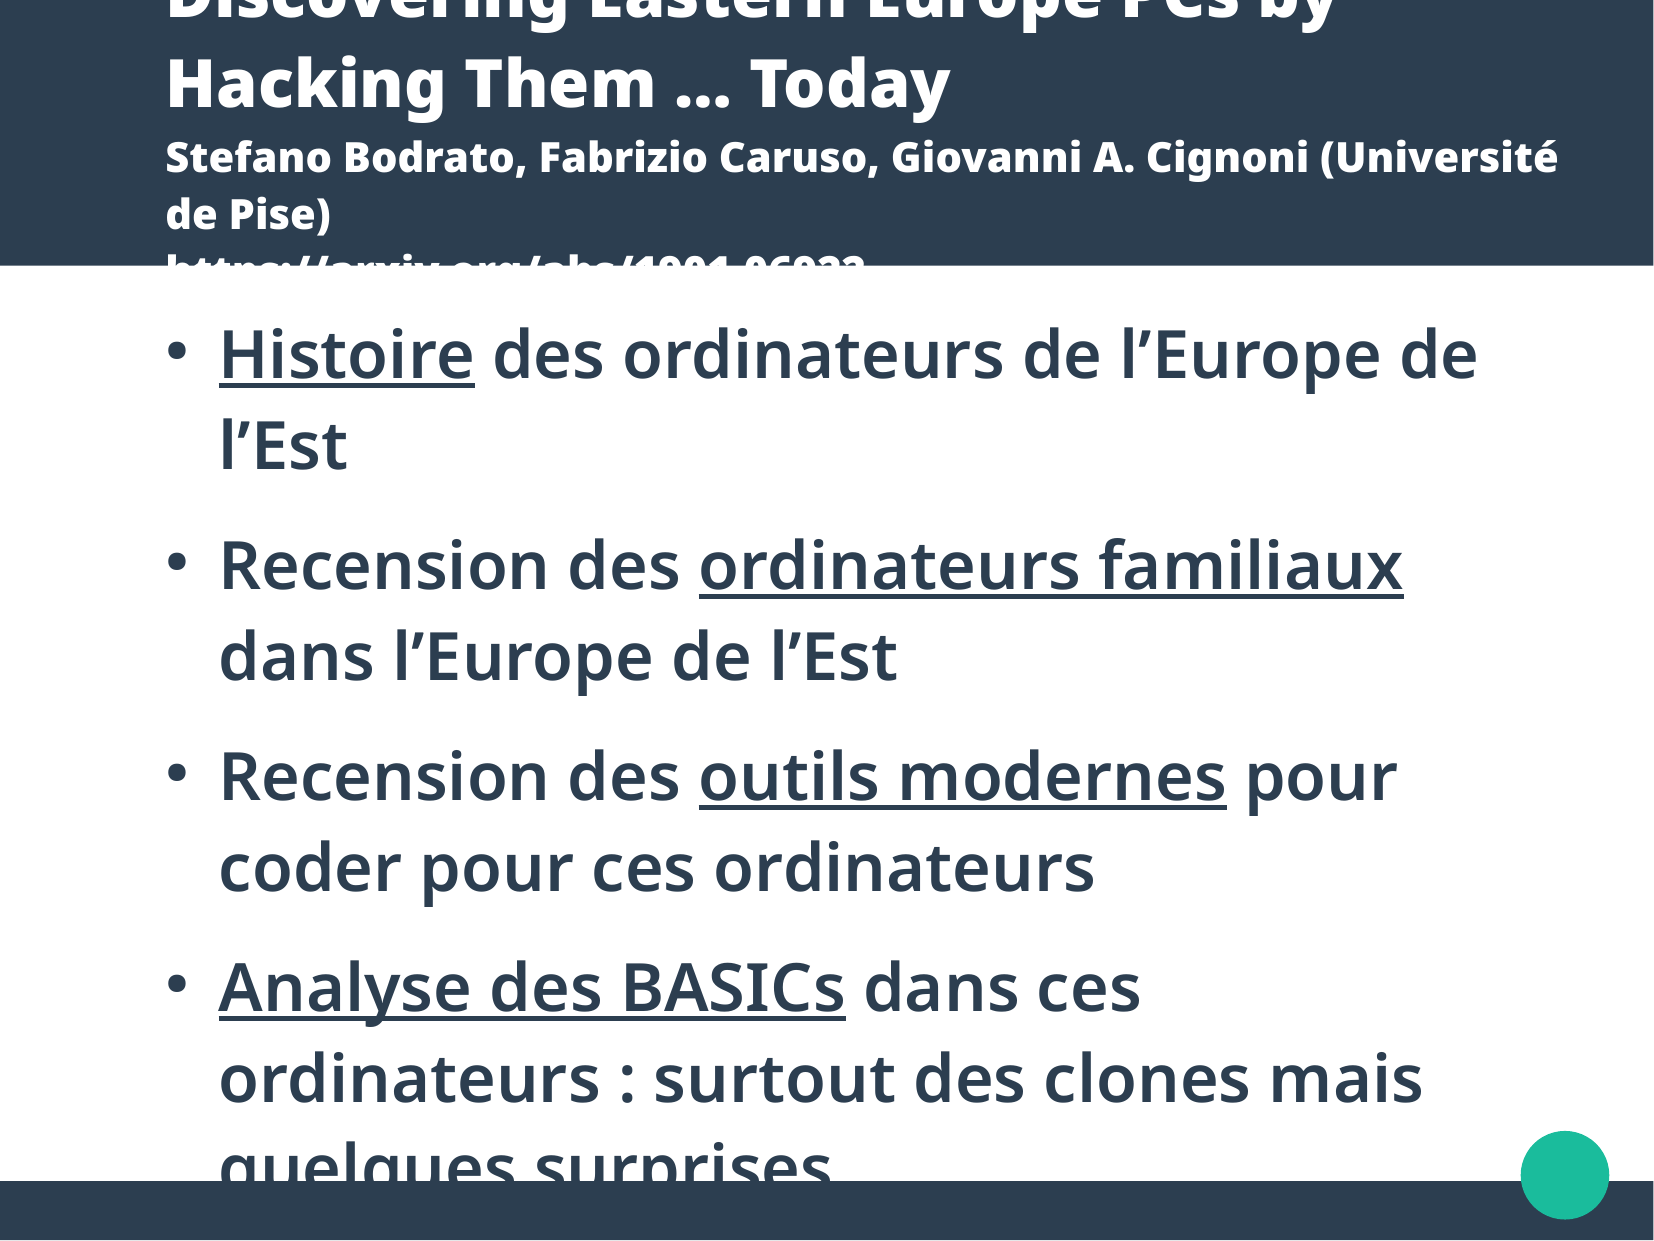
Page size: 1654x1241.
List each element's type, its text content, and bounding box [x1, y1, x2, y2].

list Histoire des ordinateurs de l’Europe de l’Est Recension des ordinateurs familiaux dans l’Europe de l’Est Recension des outils modernes pour coder pour ces ordinateurs Analyse des BASICs dans ces ordinateurs : surtout des clones mais quelques surprises [147, 307, 1506, 1040]
title Discovering Eastern Europe PCs by Hacking Them … Today Stefano Bodrato, Fabrizio Caruso, Giovanni A. Cignoni (Université de Pise) https://arxiv.org/abs/1901.06922 [165, 0, 1583, 591]
